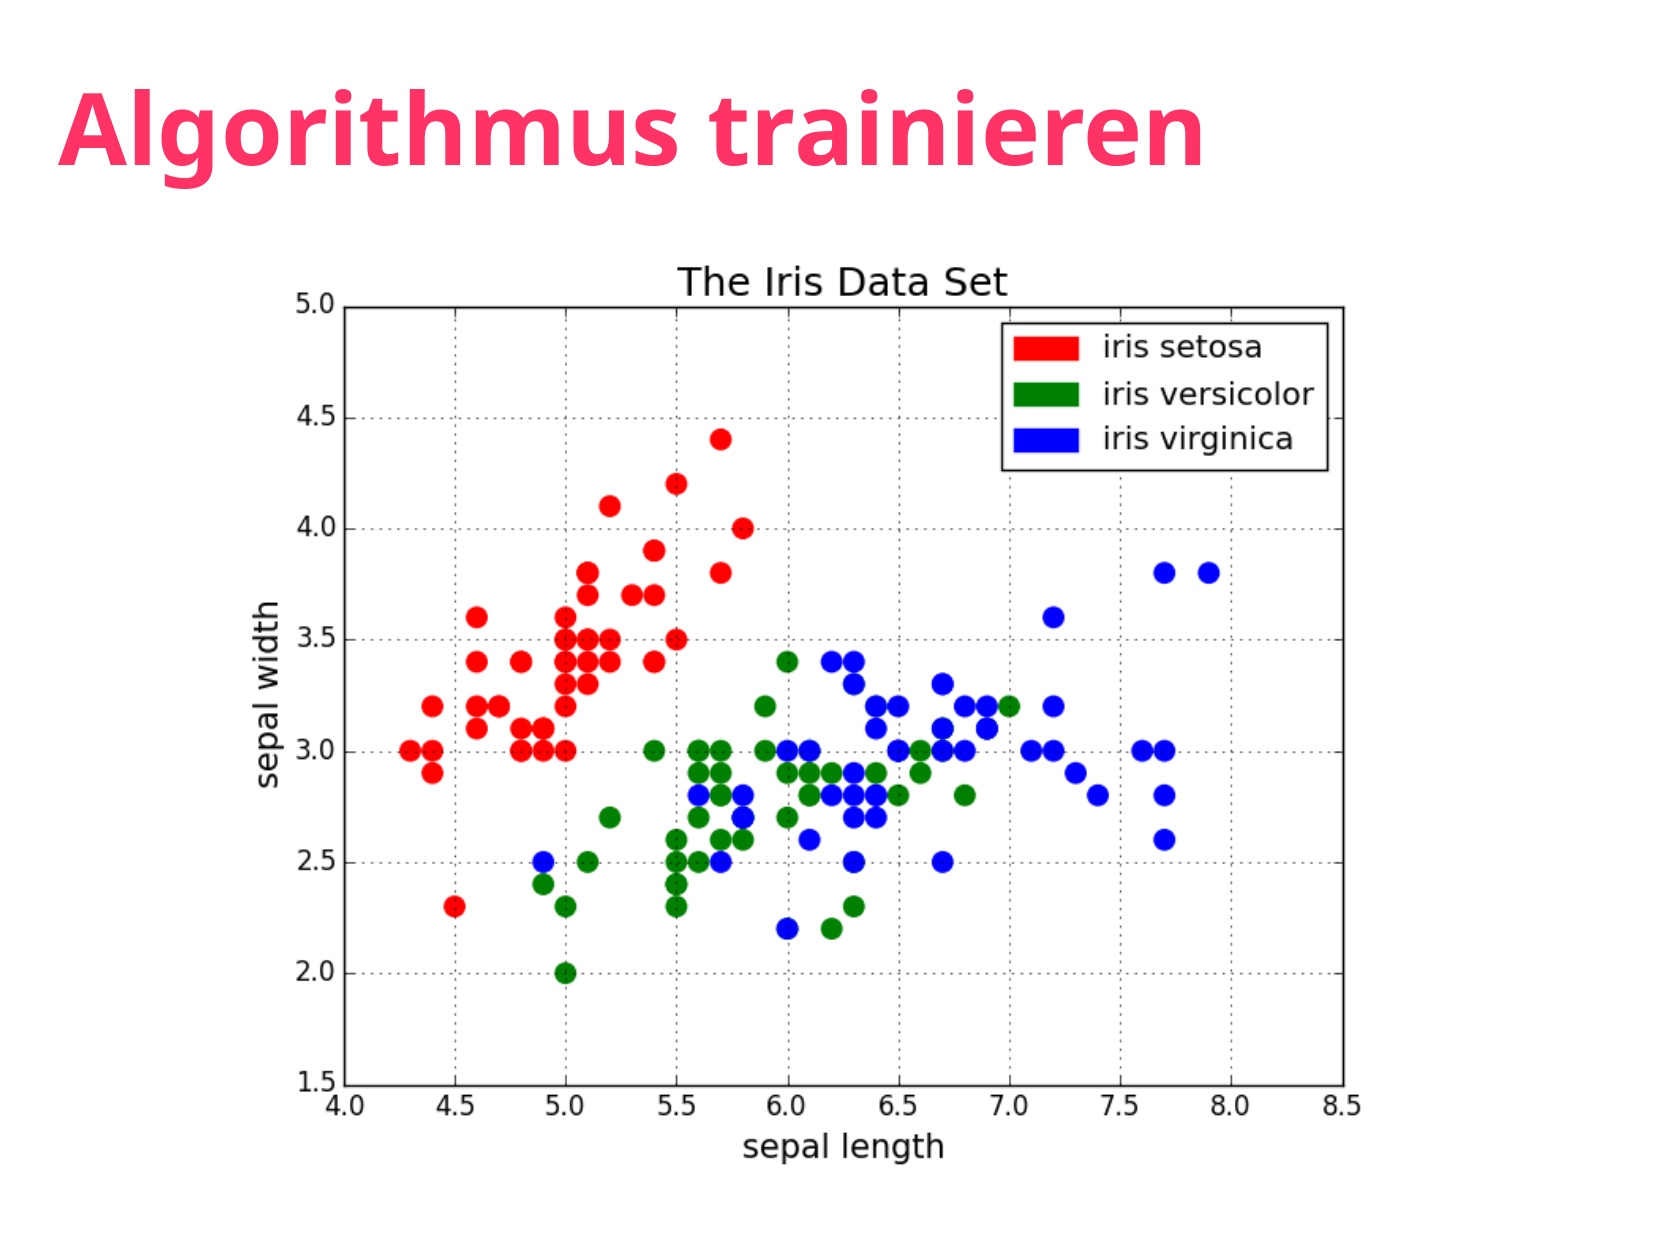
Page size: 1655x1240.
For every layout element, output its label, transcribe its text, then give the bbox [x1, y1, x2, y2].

text_box Algorithmus trainieren [58, 58, 1409, 176]
picture [183, 209, 1471, 1182]
